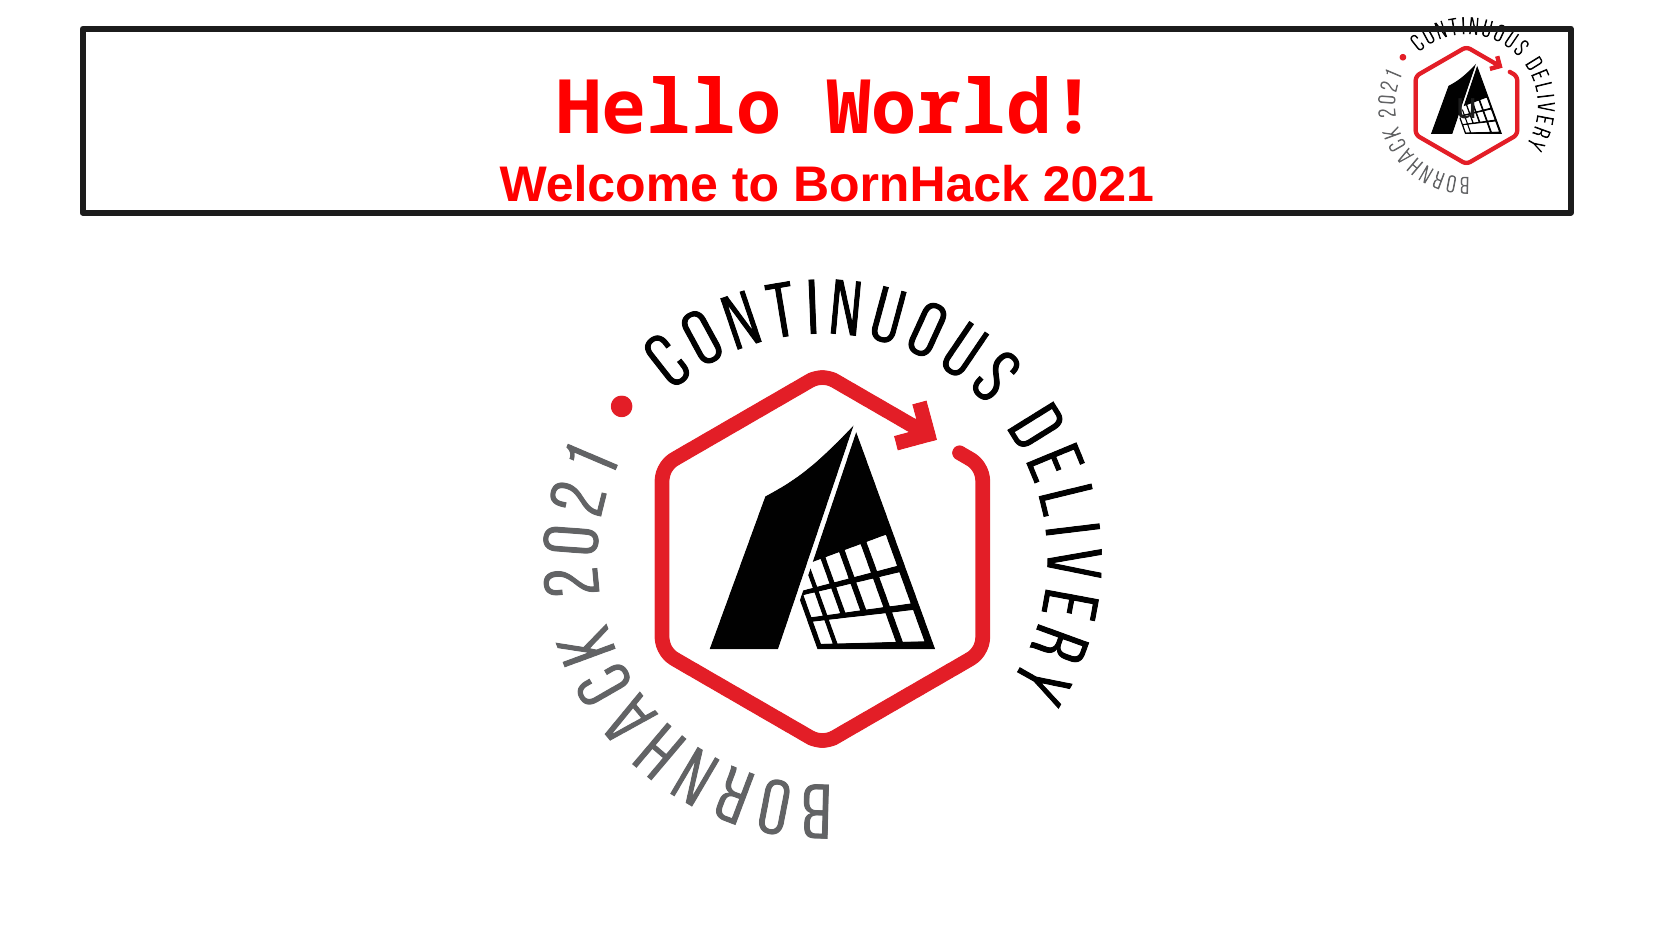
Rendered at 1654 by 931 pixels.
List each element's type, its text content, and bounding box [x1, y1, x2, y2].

picture [543, 279, 1102, 839]
title Hello World! Welcome to BornHack 2021 [82, 28, 1571, 213]
picture [1378, 17, 1555, 26]
